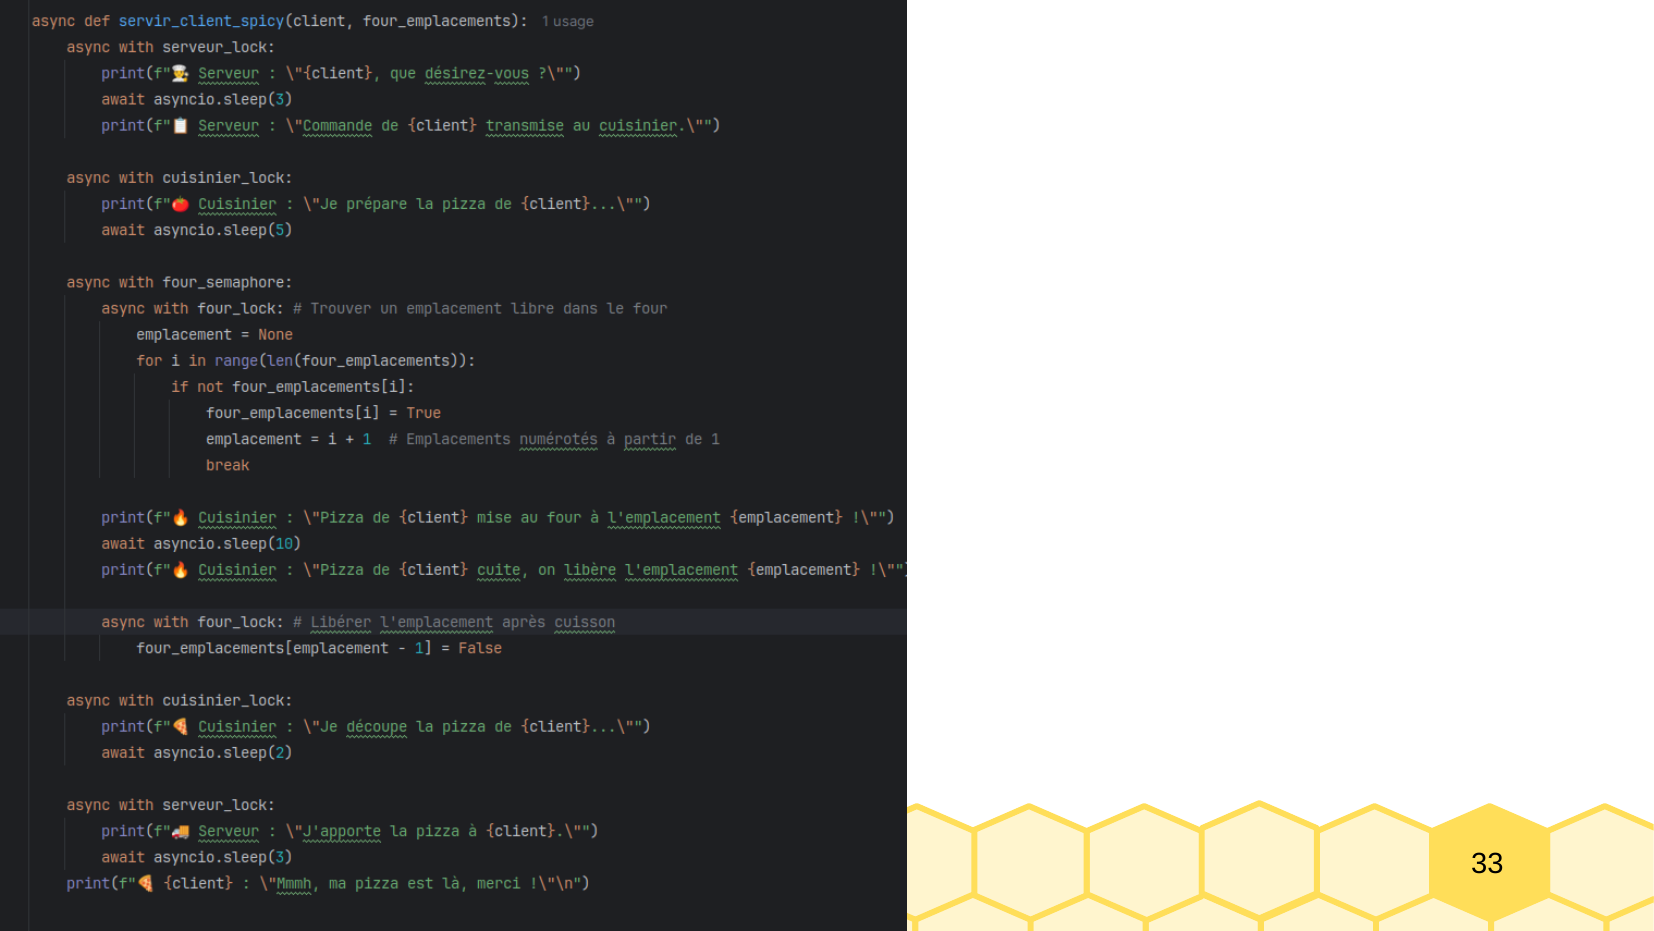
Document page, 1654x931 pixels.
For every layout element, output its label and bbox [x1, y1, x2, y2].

picture [0, 0, 907, 931]
